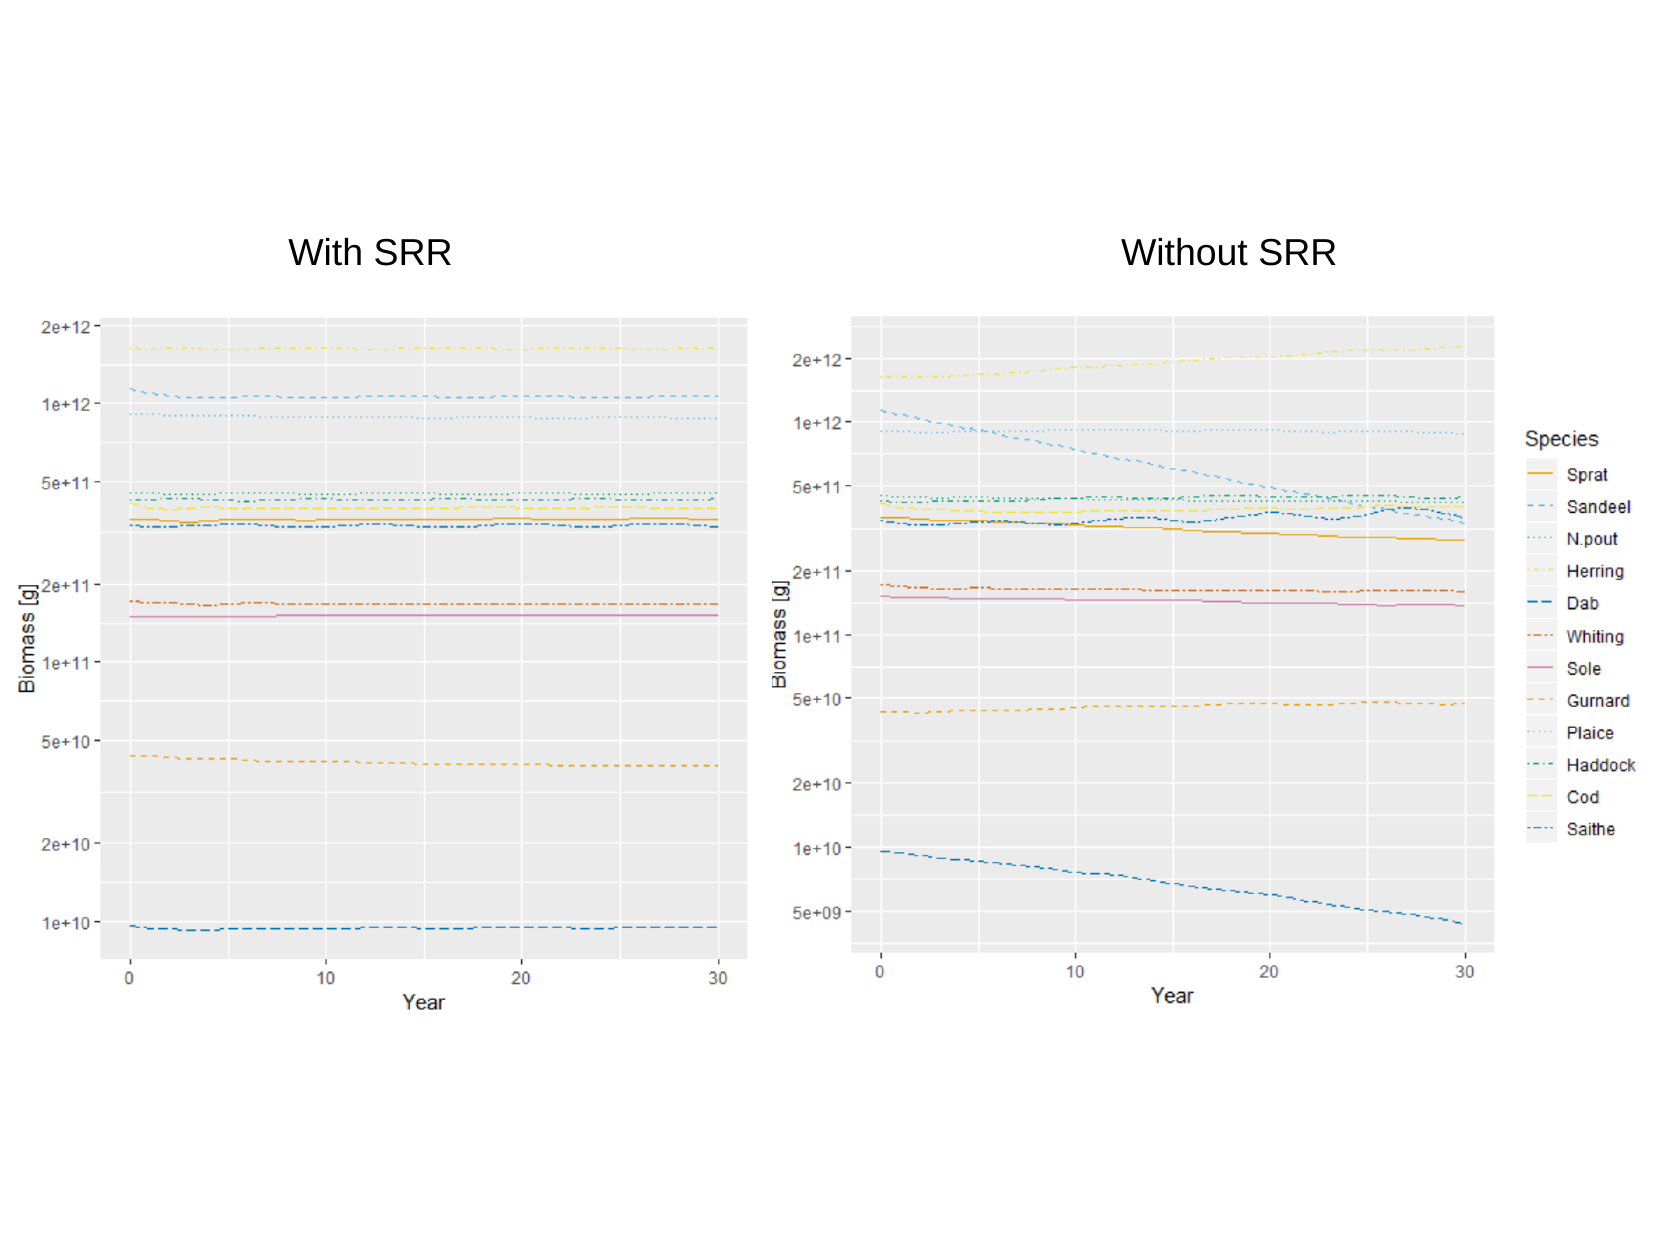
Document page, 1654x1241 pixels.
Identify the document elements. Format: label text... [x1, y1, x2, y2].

text_box With SRR [273, 224, 468, 282]
picture [11, 306, 1652, 1017]
text_box Without SRR [1106, 224, 1353, 282]
